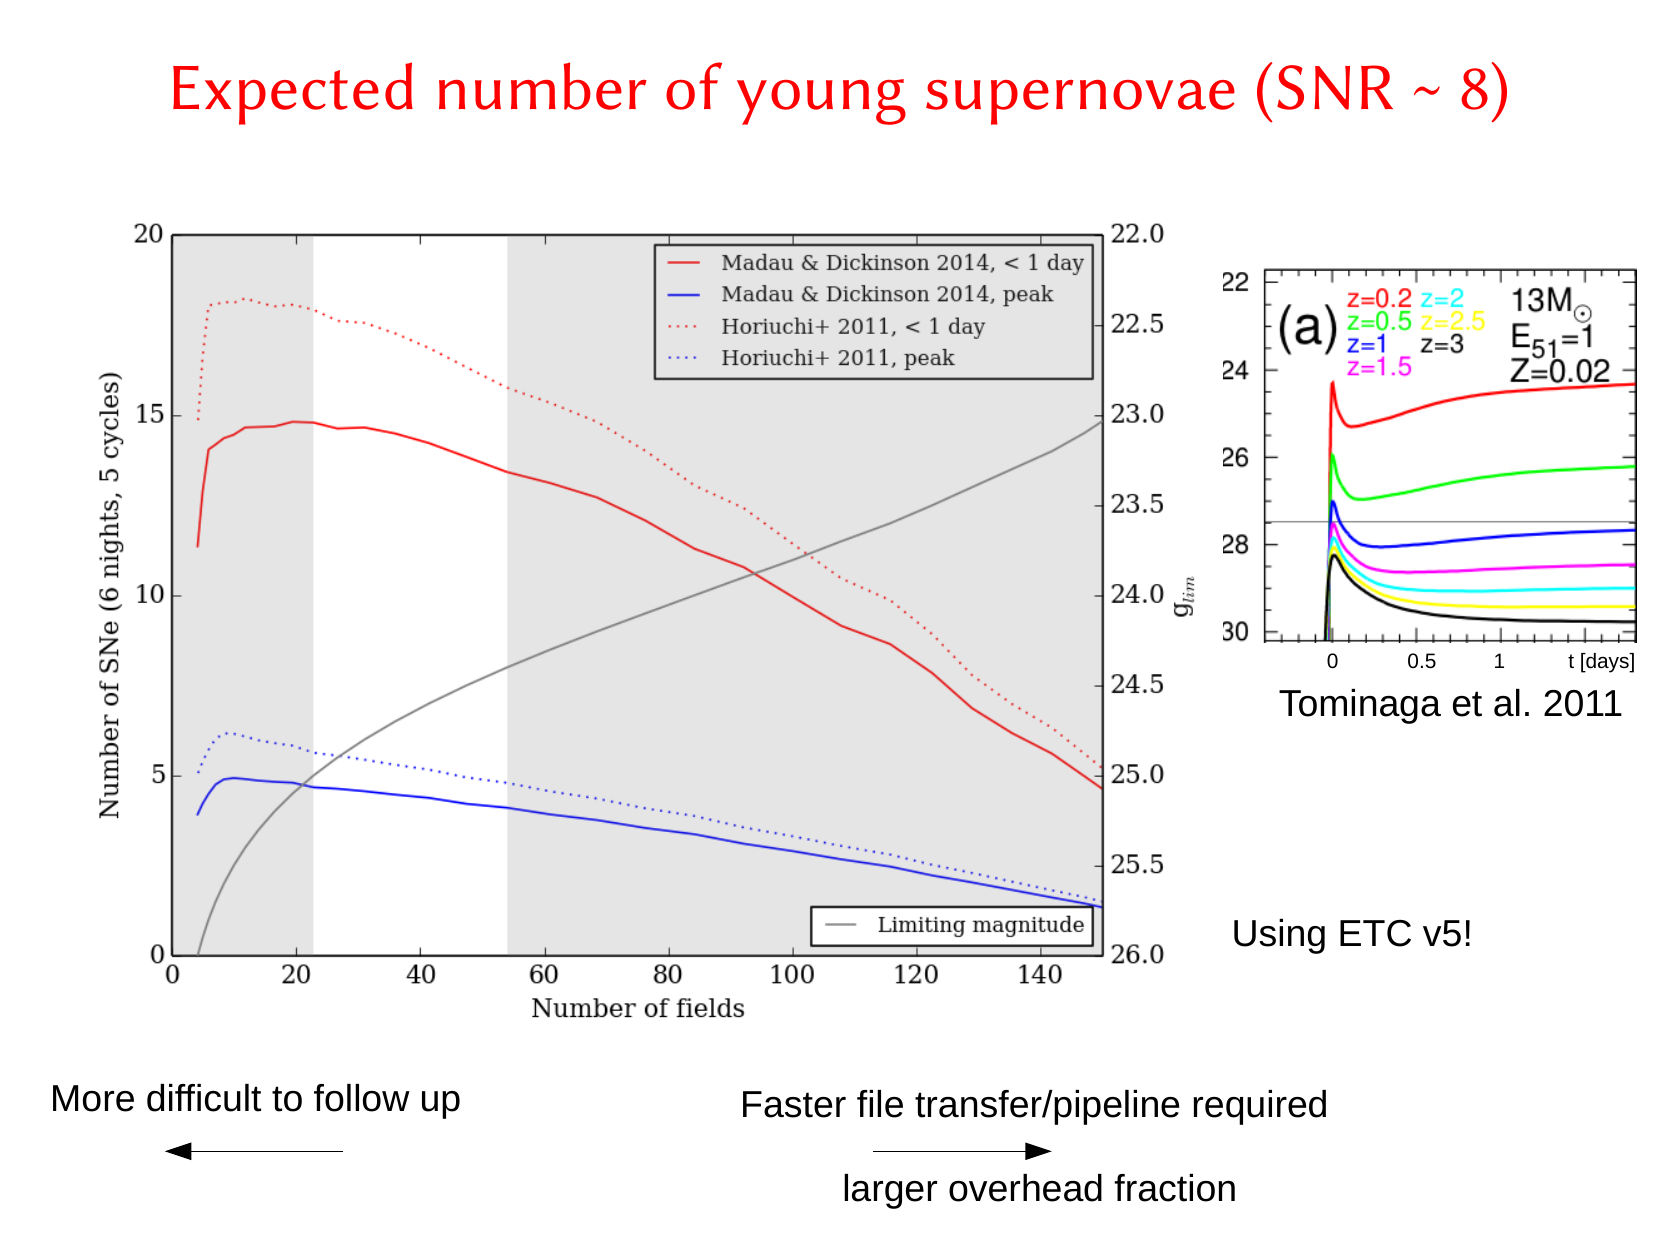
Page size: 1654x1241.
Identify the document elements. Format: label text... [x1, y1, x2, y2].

text_box 0 0.5 1 t [days] [1312, 642, 1654, 708]
text_box Faster file transfer/pipeline required larger overhead fraction [702, 1076, 1367, 1241]
text_box Using ETC v5! [1216, 905, 1495, 990]
text_box More difficult to follow up [35, 1070, 699, 1155]
picture [22, 145, 1637, 1046]
text_box Tominaga et al. 2011 [1223, 675, 1654, 760]
text_box Expected number of young supernovae (SNR ~ 8) [126, 42, 1554, 172]
